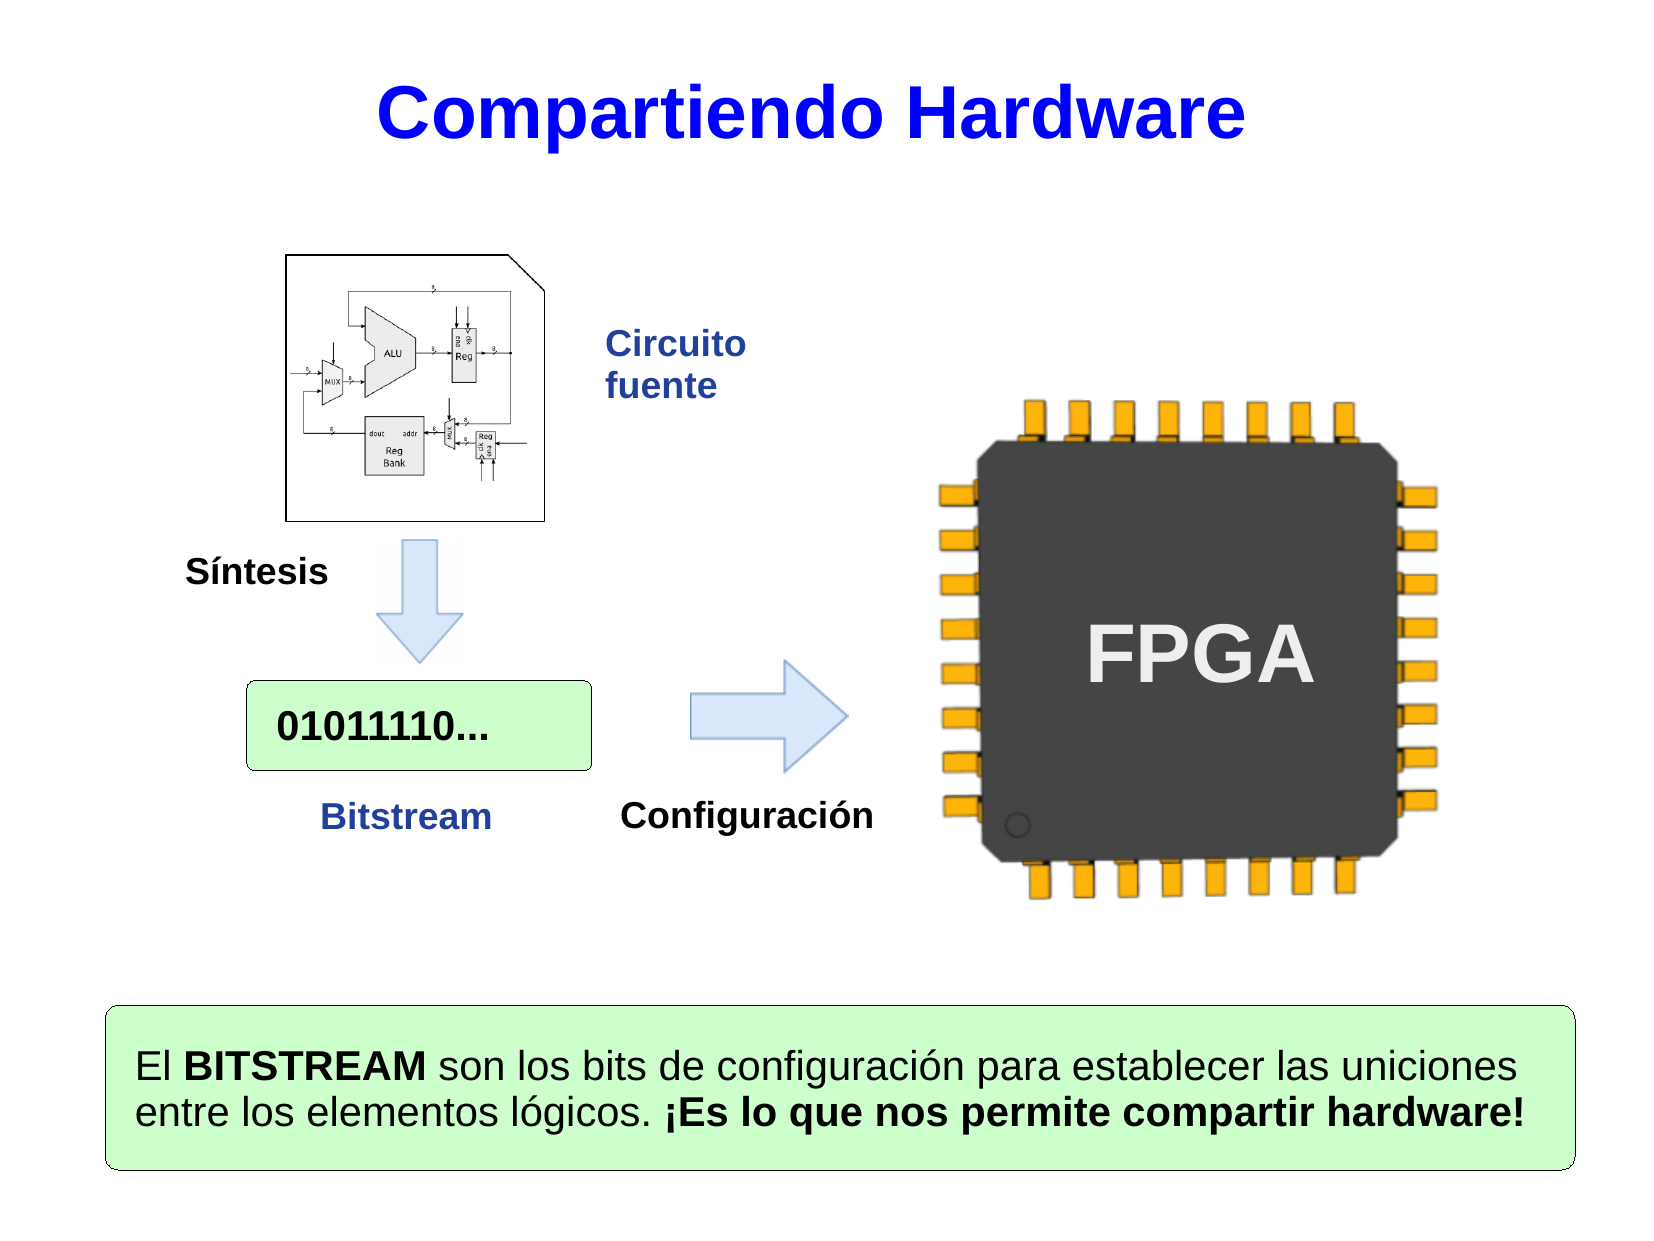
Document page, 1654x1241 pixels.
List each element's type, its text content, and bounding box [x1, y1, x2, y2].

picture [375, 540, 464, 664]
text_box [246, 680, 592, 771]
picture [690, 659, 849, 774]
text_box [105, 1005, 1576, 1171]
picture [915, 374, 1458, 908]
text_box Compartiendo Hardware [64, 60, 1561, 166]
text_box El BITSTREAM son los bits de configuración para establecer las uniciones entre los elementos lógicos. ¡Es lo que nos permite compartir hardware! [120, 1035, 1591, 1156]
text_box FPGA [1035, 600, 1336, 721]
text_box Configuración [570, 787, 916, 844]
picture [285, 254, 545, 522]
text_box 01011110... [261, 695, 577, 804]
text_box Circuito fuente [555, 315, 781, 456]
text_box Síntesis [135, 543, 346, 601]
text_box Bitstream [270, 788, 541, 850]
